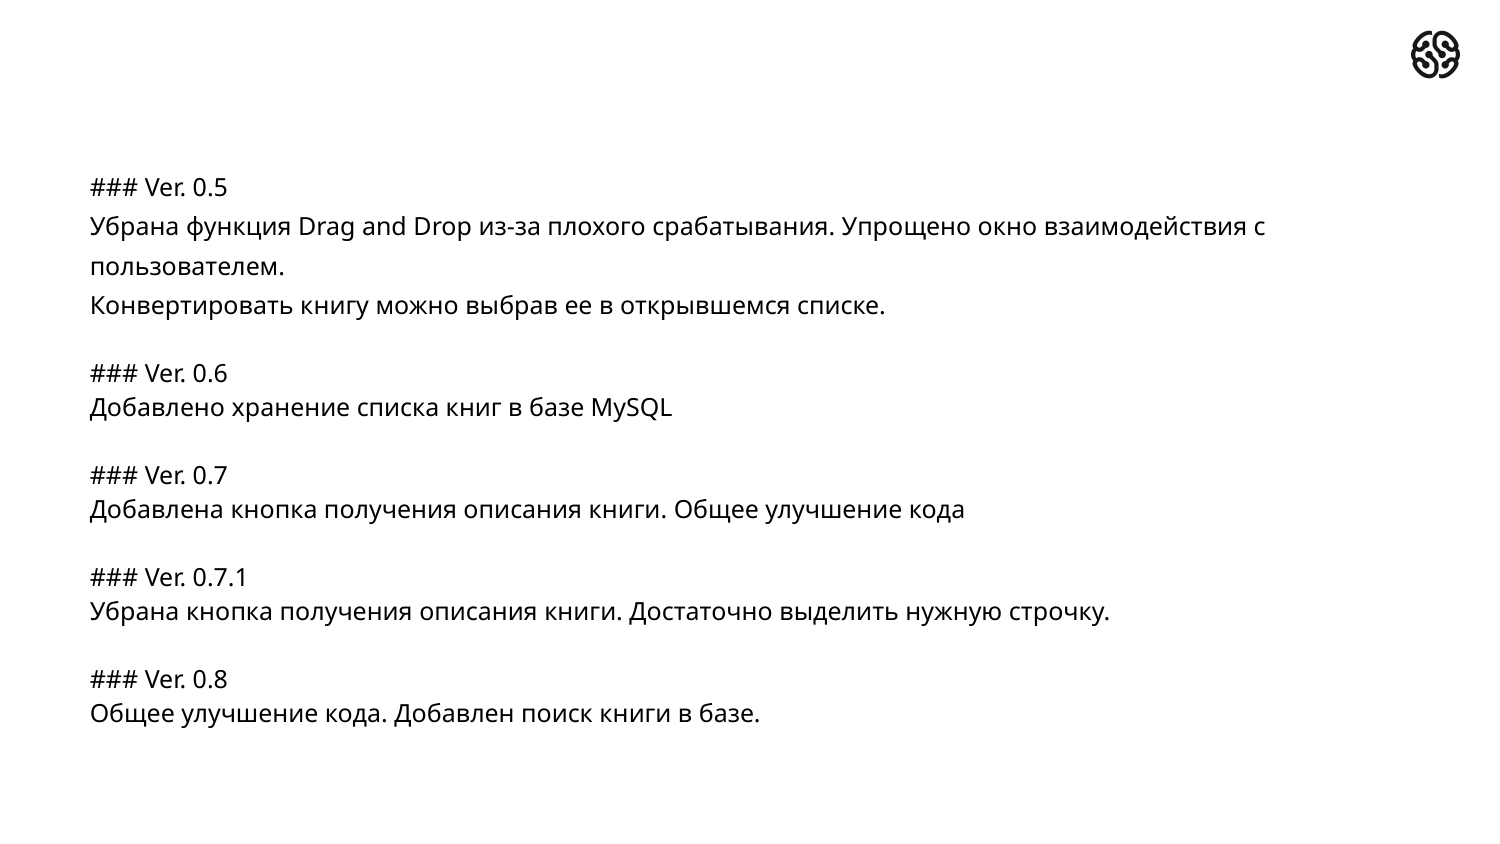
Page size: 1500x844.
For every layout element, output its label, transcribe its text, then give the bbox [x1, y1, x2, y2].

text_box ### Ver. 0.5 Убрана функция Drag and Drop из-за плохого срабатывания. Упрощено окно взаимодействия с пользователем. Конвертировать книгу можно выбрав ее в открывшемся списке. ### Ver. 0.6 Добавлено хранение списка книг в базе MySQL ### Ver. 0.7 Добавлена кнопка получения описания книги. Общее улучшение кода ### Ver. 0.7.1 Убрана кнопка получения описания книги. Достаточно выделить нужную строчку. ### Ver. 0.8 Общее улучшение кода. Добавлен поиск книги в базе. [75, 84, 1388, 788]
picture [1411, 30, 1460, 79]
